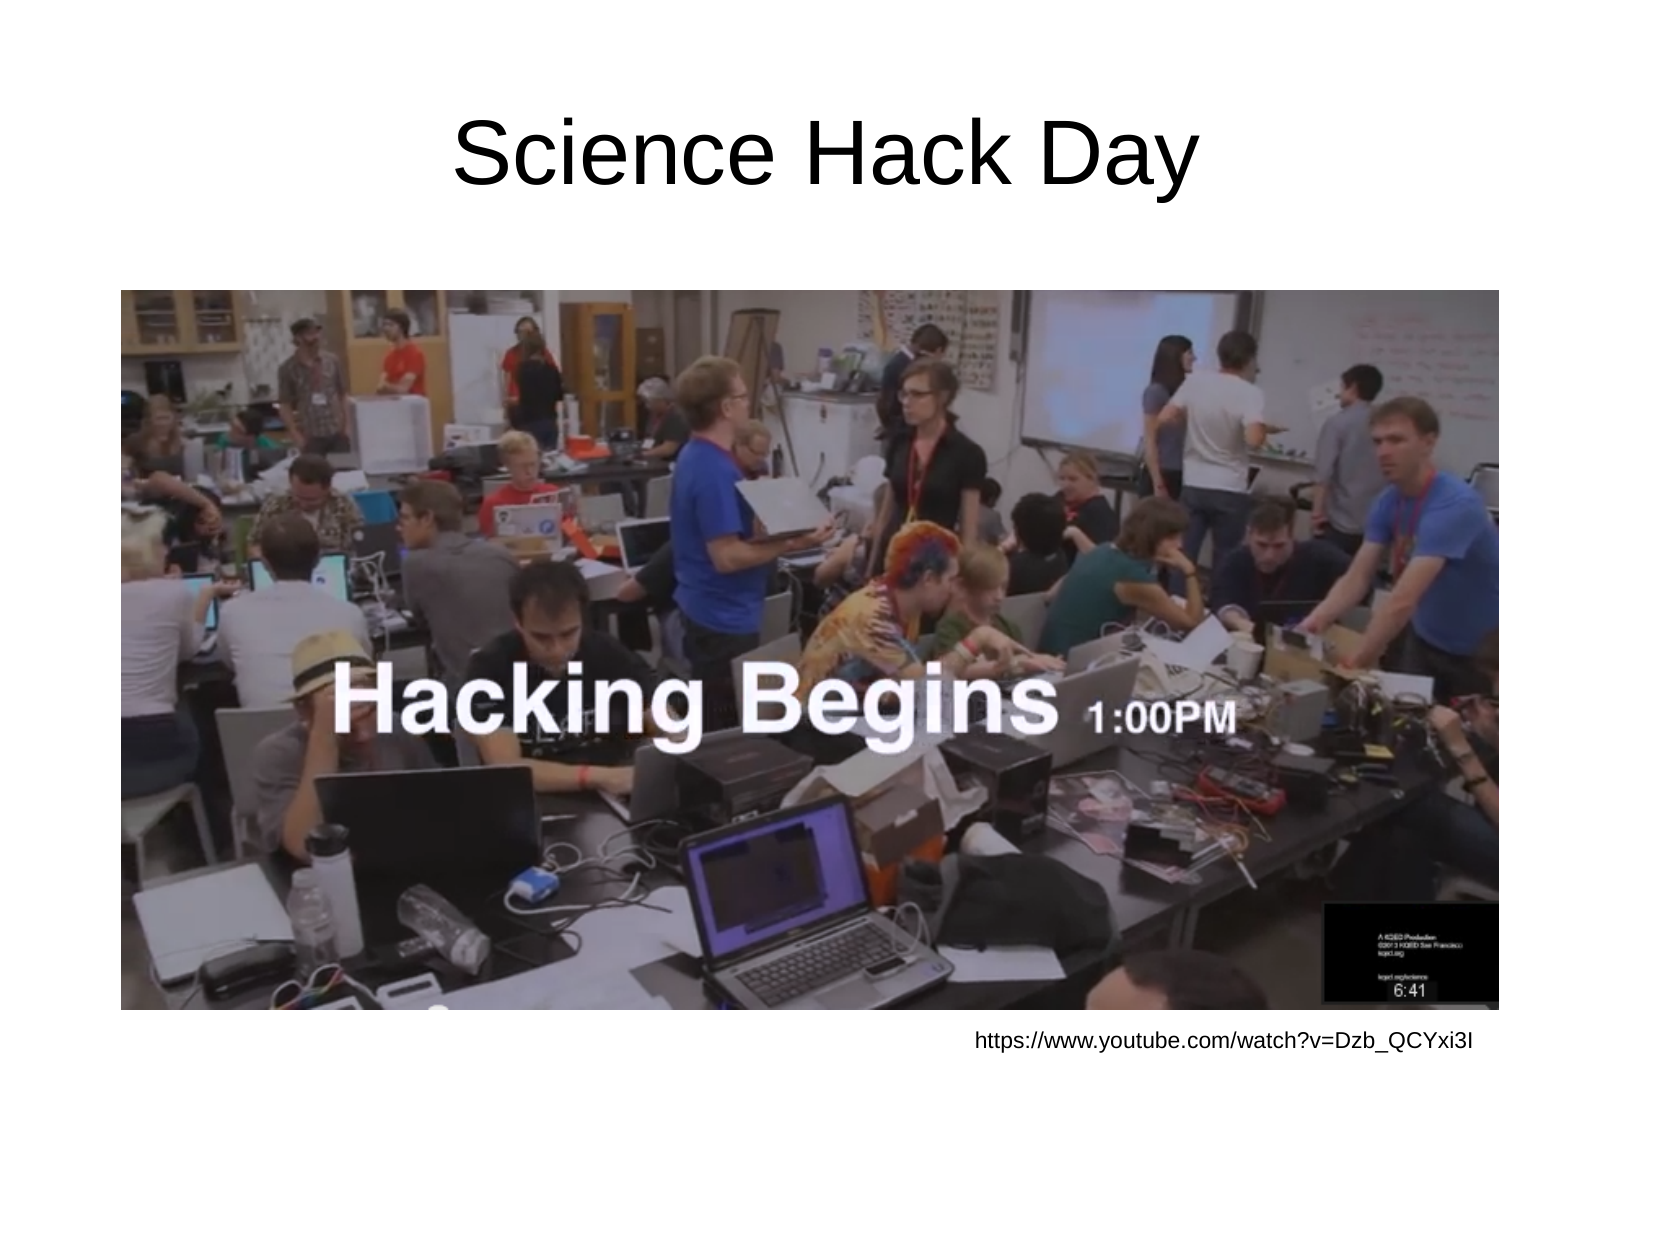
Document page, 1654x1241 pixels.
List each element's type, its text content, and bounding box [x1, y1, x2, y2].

text_box https://www.youtube.com/watch?v=Dzb_QCYxi3I [960, 1020, 1654, 1077]
title Science Hack Day [82, 49, 1571, 257]
picture [121, 290, 1499, 1010]
